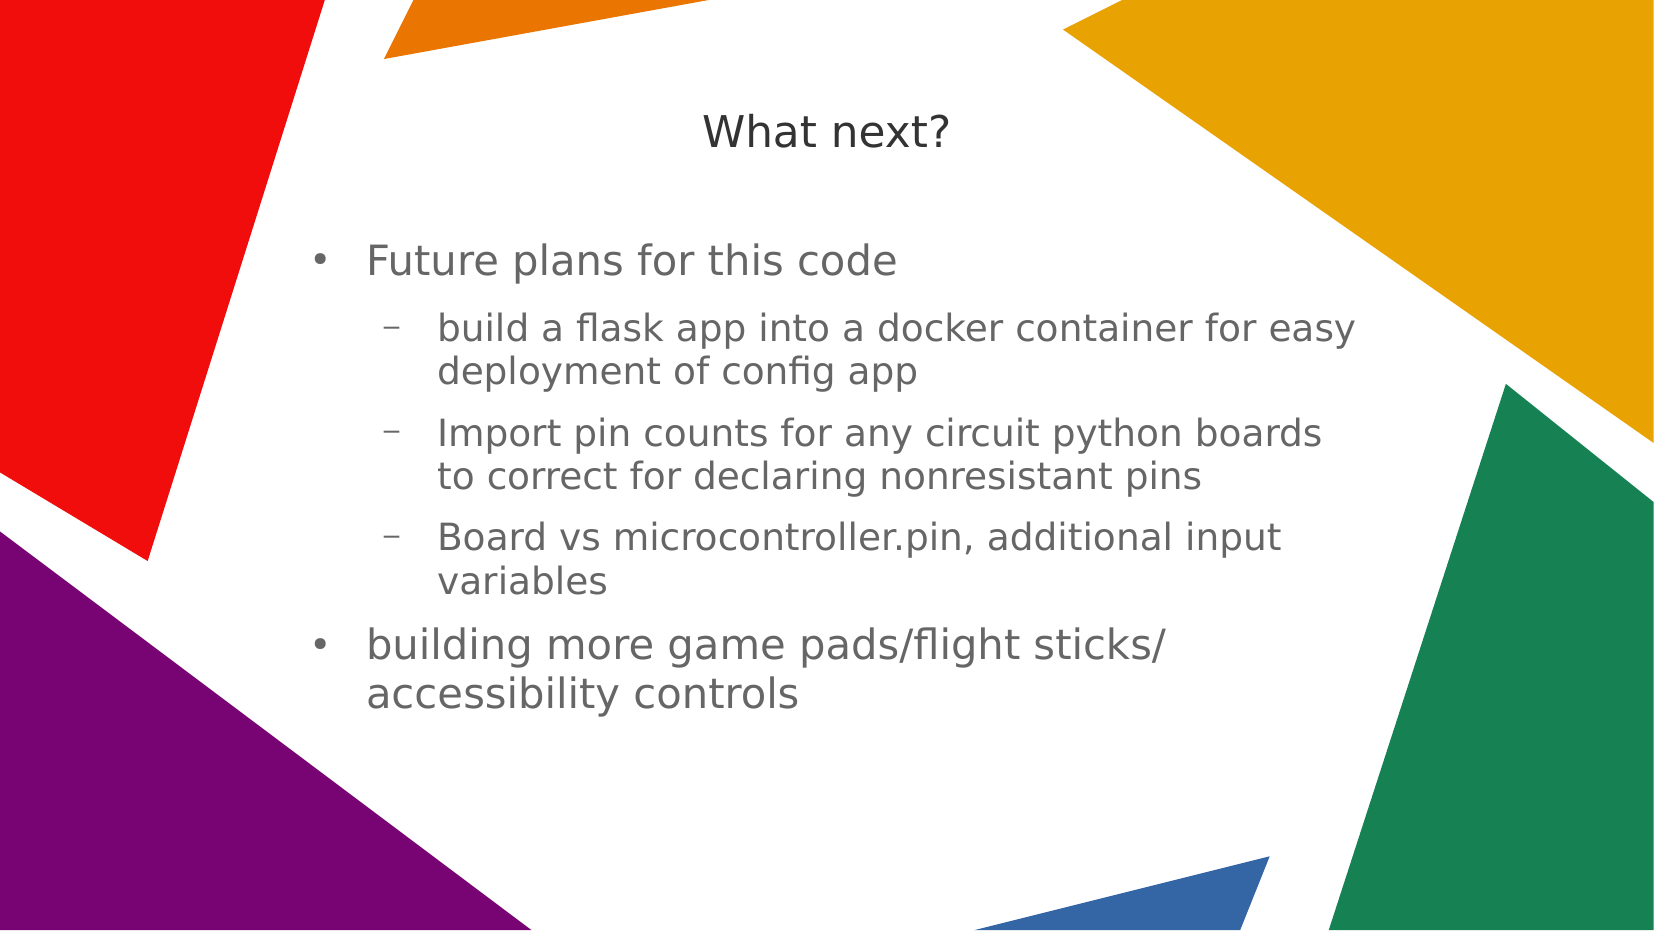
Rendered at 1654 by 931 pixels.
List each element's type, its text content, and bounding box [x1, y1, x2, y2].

title What next? [295, 59, 1359, 207]
list Future plans for this code build a flask app into a docker container for easy deployment of config app Import pin counts for any circuit python boards to correct for declaring nonresistant pins Board vs microcontroller.pin, additional input variables building more game pads/flight sticks/ accessibility controls [295, 236, 1359, 827]
